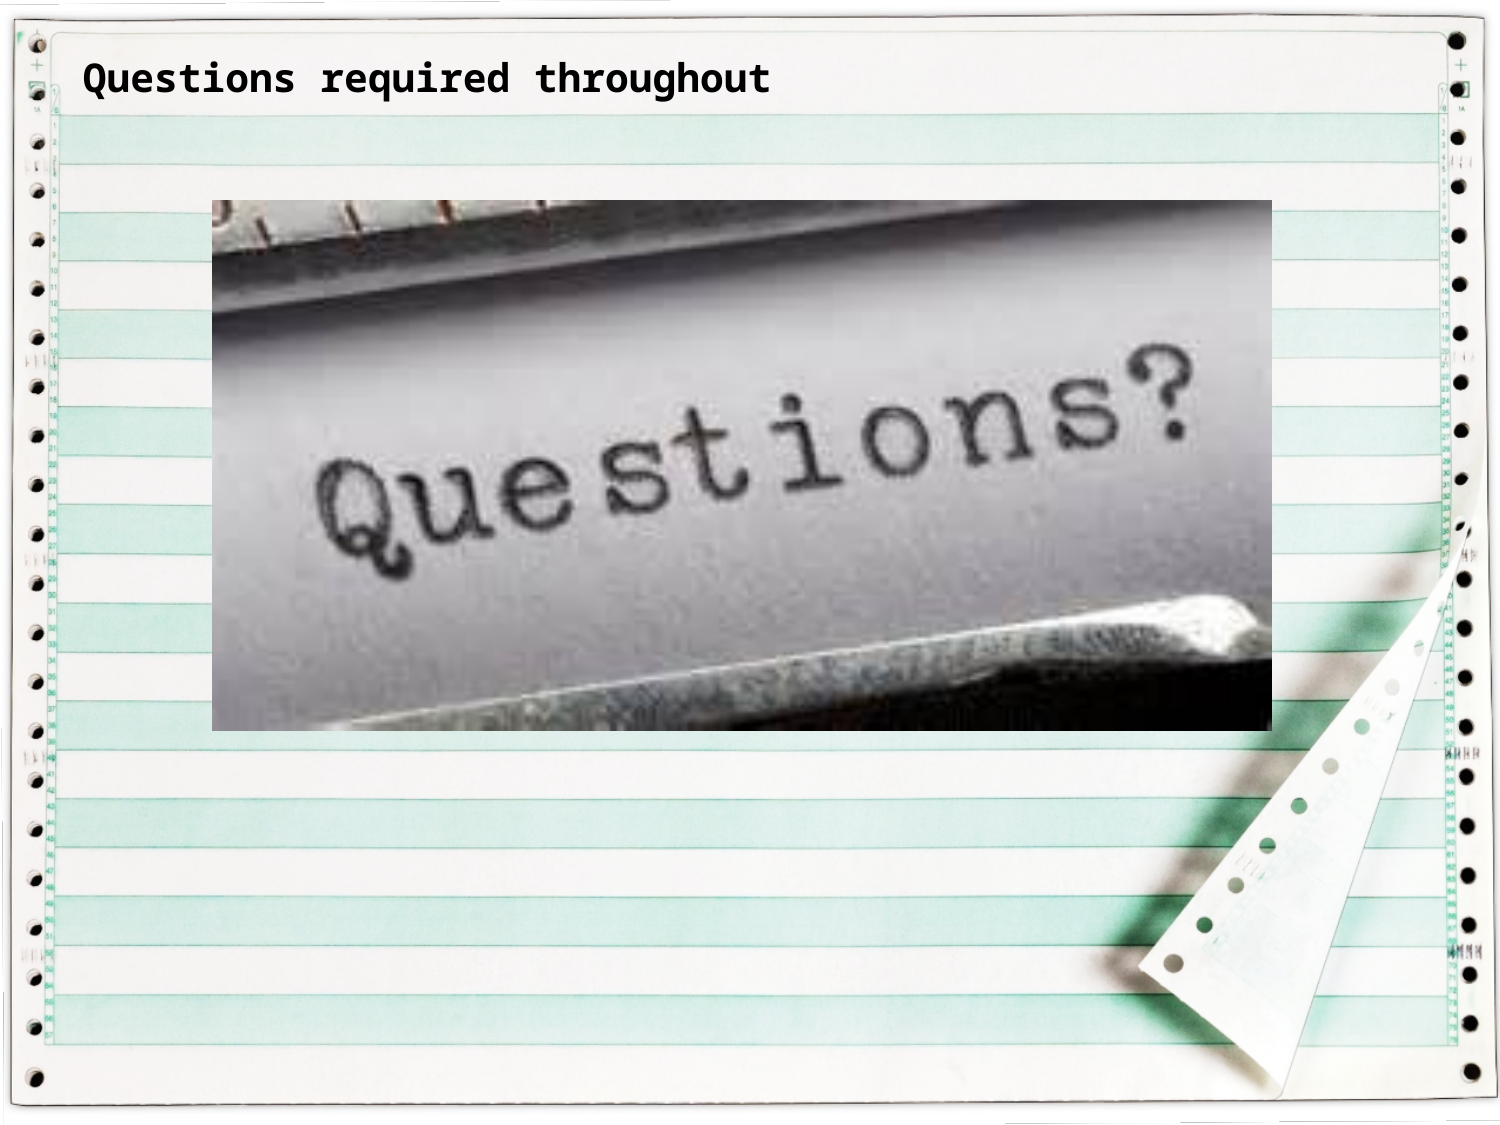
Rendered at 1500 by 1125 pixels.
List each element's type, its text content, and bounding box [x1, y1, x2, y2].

text_box Questions required throughout [68, 45, 1436, 109]
picture [0, 0, 1500, 1125]
